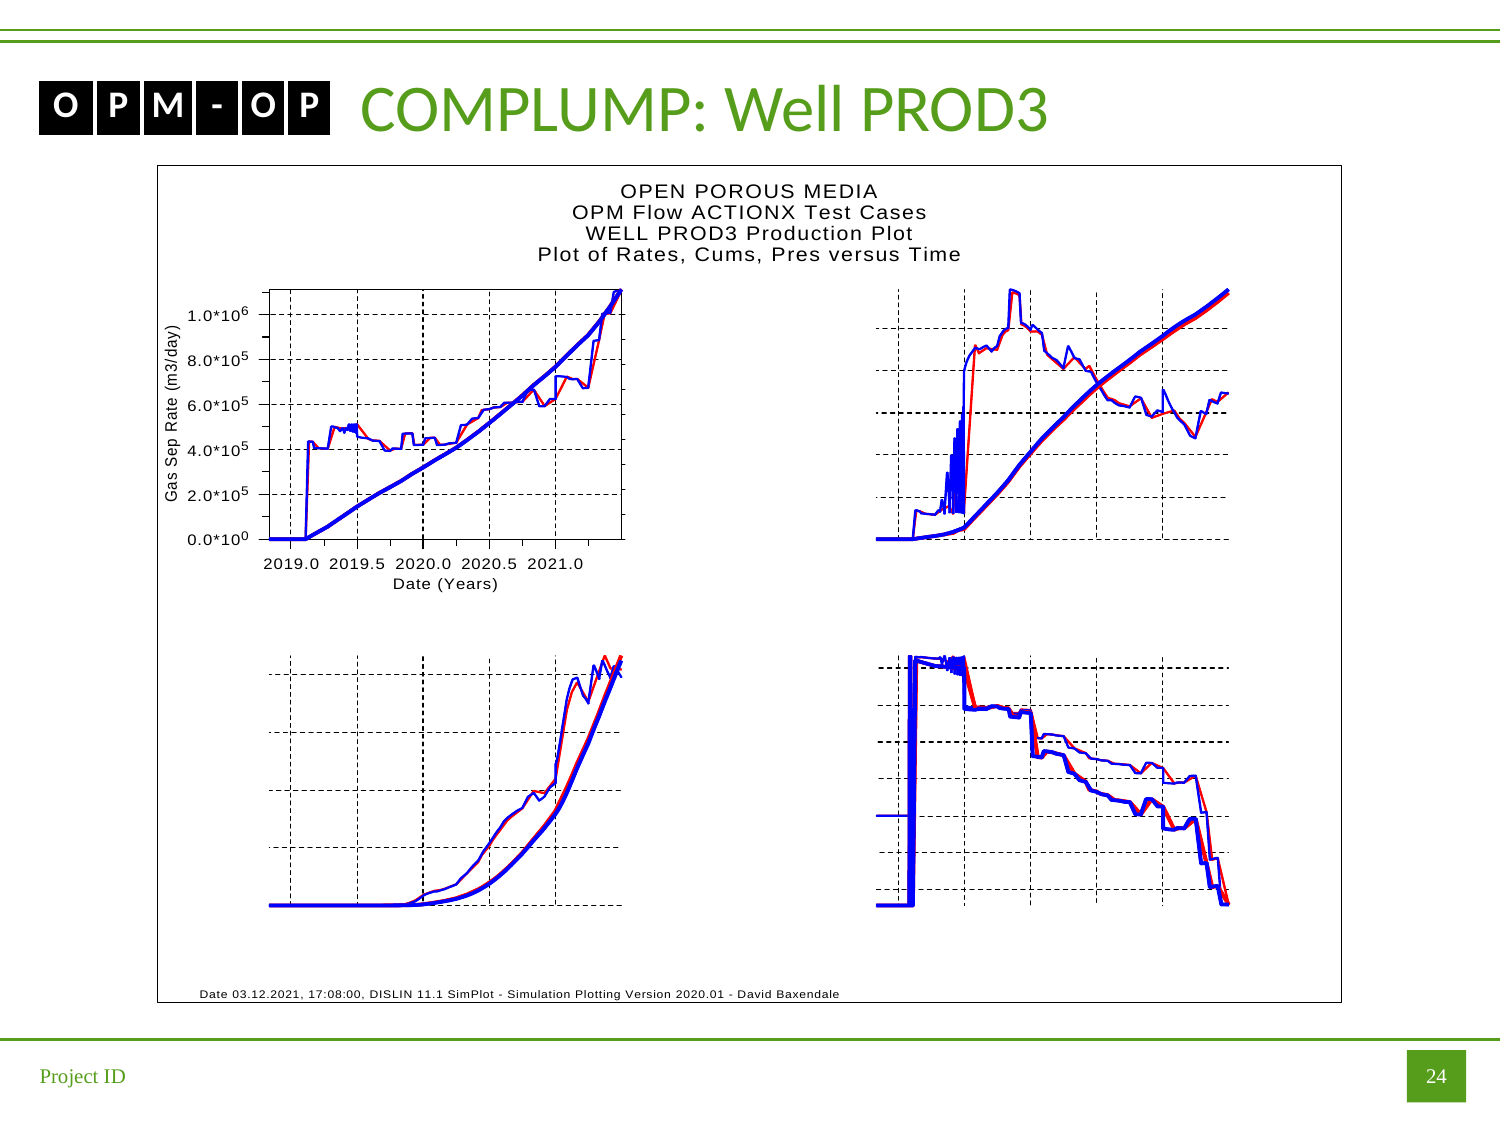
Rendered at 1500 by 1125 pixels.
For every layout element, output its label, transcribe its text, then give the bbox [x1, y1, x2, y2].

picture [157, 165, 1343, 1004]
title COMPLUMP: Well PROD3 [360, 77, 1425, 153]
